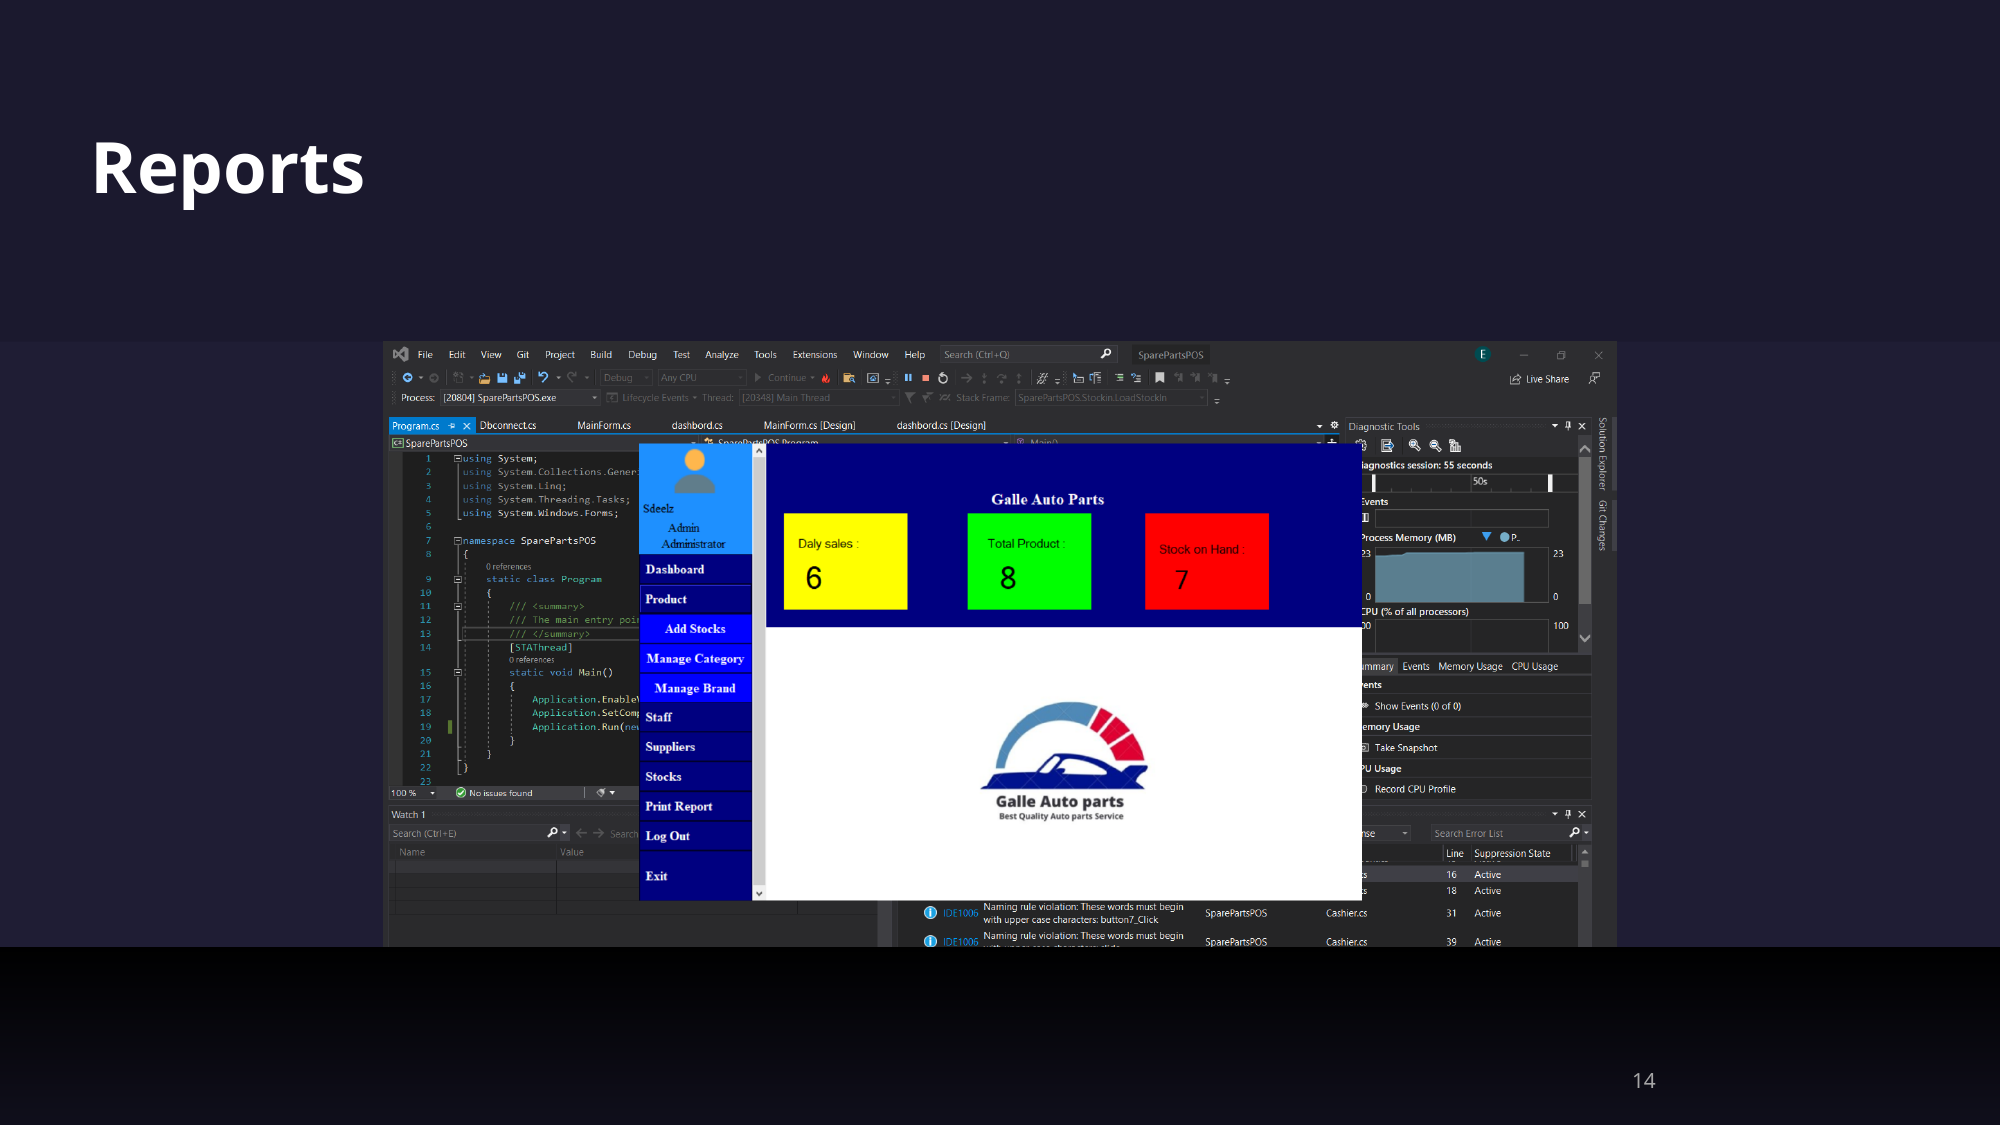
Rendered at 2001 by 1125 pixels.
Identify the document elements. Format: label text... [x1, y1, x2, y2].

text_box Reports [90, 90, 1136, 252]
picture [383, 341, 1617, 947]
text_box [0, 0, 2000, 1125]
